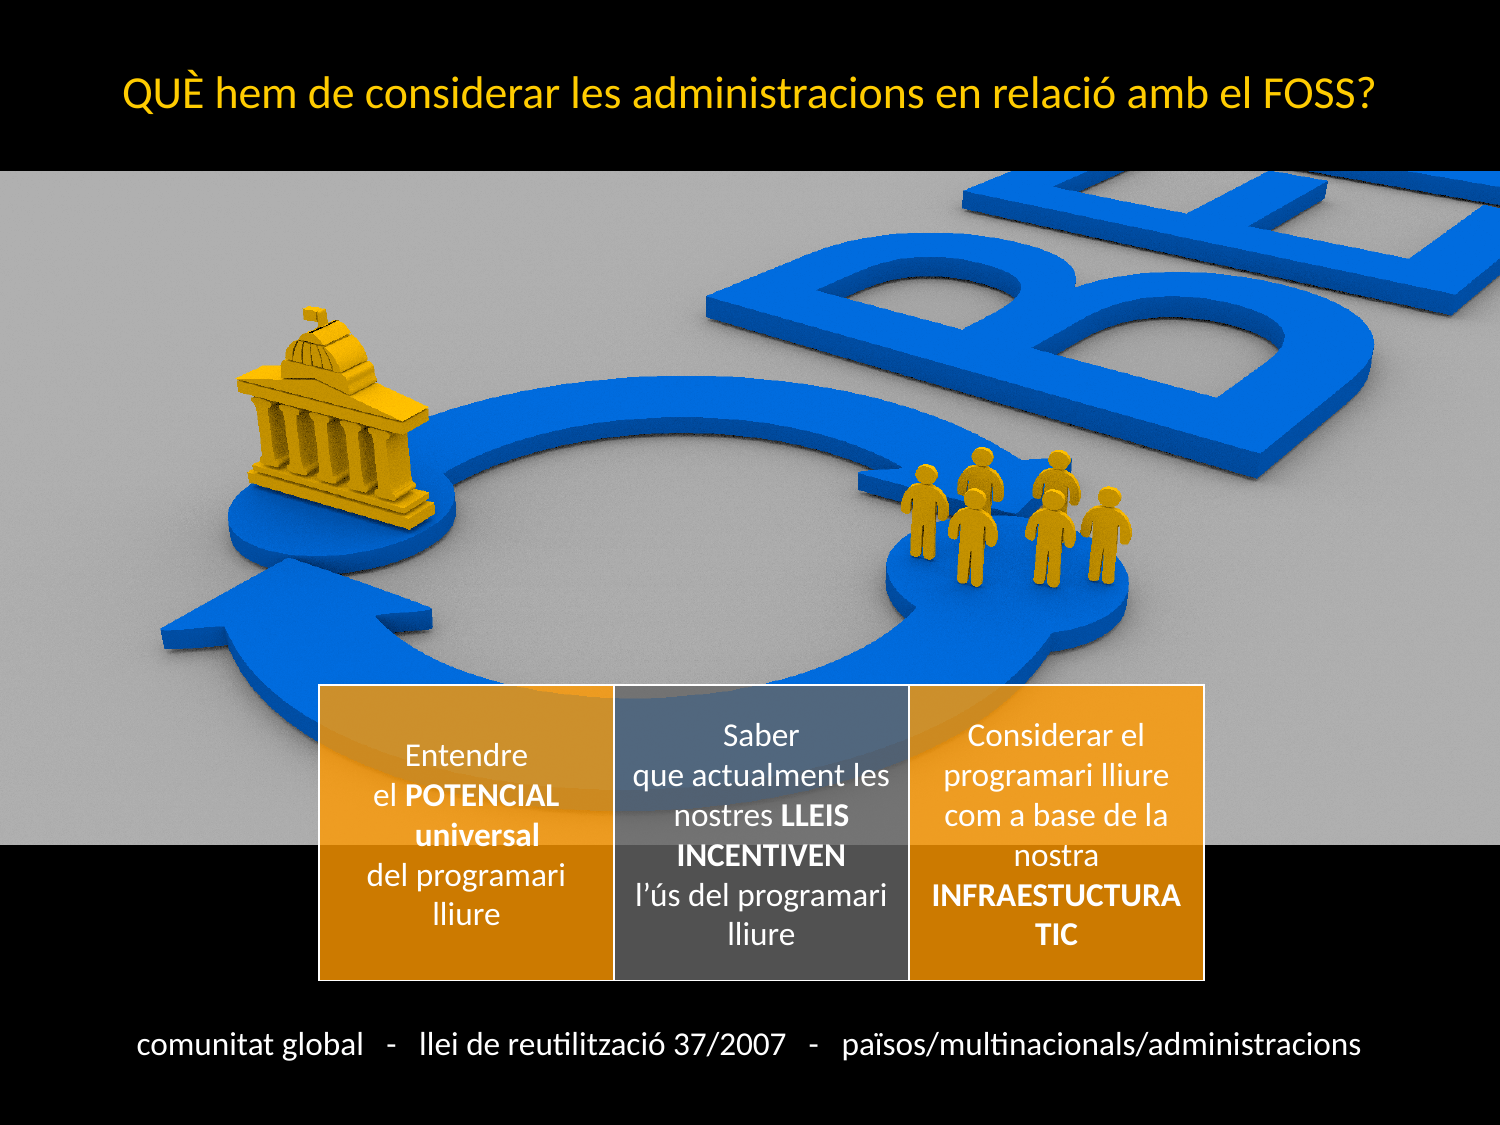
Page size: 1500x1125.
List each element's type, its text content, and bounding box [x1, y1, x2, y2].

text_box Entendre el POTENCIAL universal del programari lliure [318, 725, 614, 941]
picture [0, 171, 1500, 845]
text_box QUÈ hem de considerar les administracions en relació amb el FOSS? [0, 53, 1500, 136]
text_box Considerar el programari lliure com a base de la nostra INFRAESTUCTURA TIC [908, 705, 1205, 961]
text_box [318, 685, 1205, 725]
text_box [318, 941, 1205, 981]
text_box comunitat global - llei de reutilització 37/2007 - països/multinacionals/administracions [0, 1014, 1500, 1087]
text_box Saber que actualment les nostres LLEIS INCENTIVEN l’ús del programari lliure [613, 705, 908, 961]
